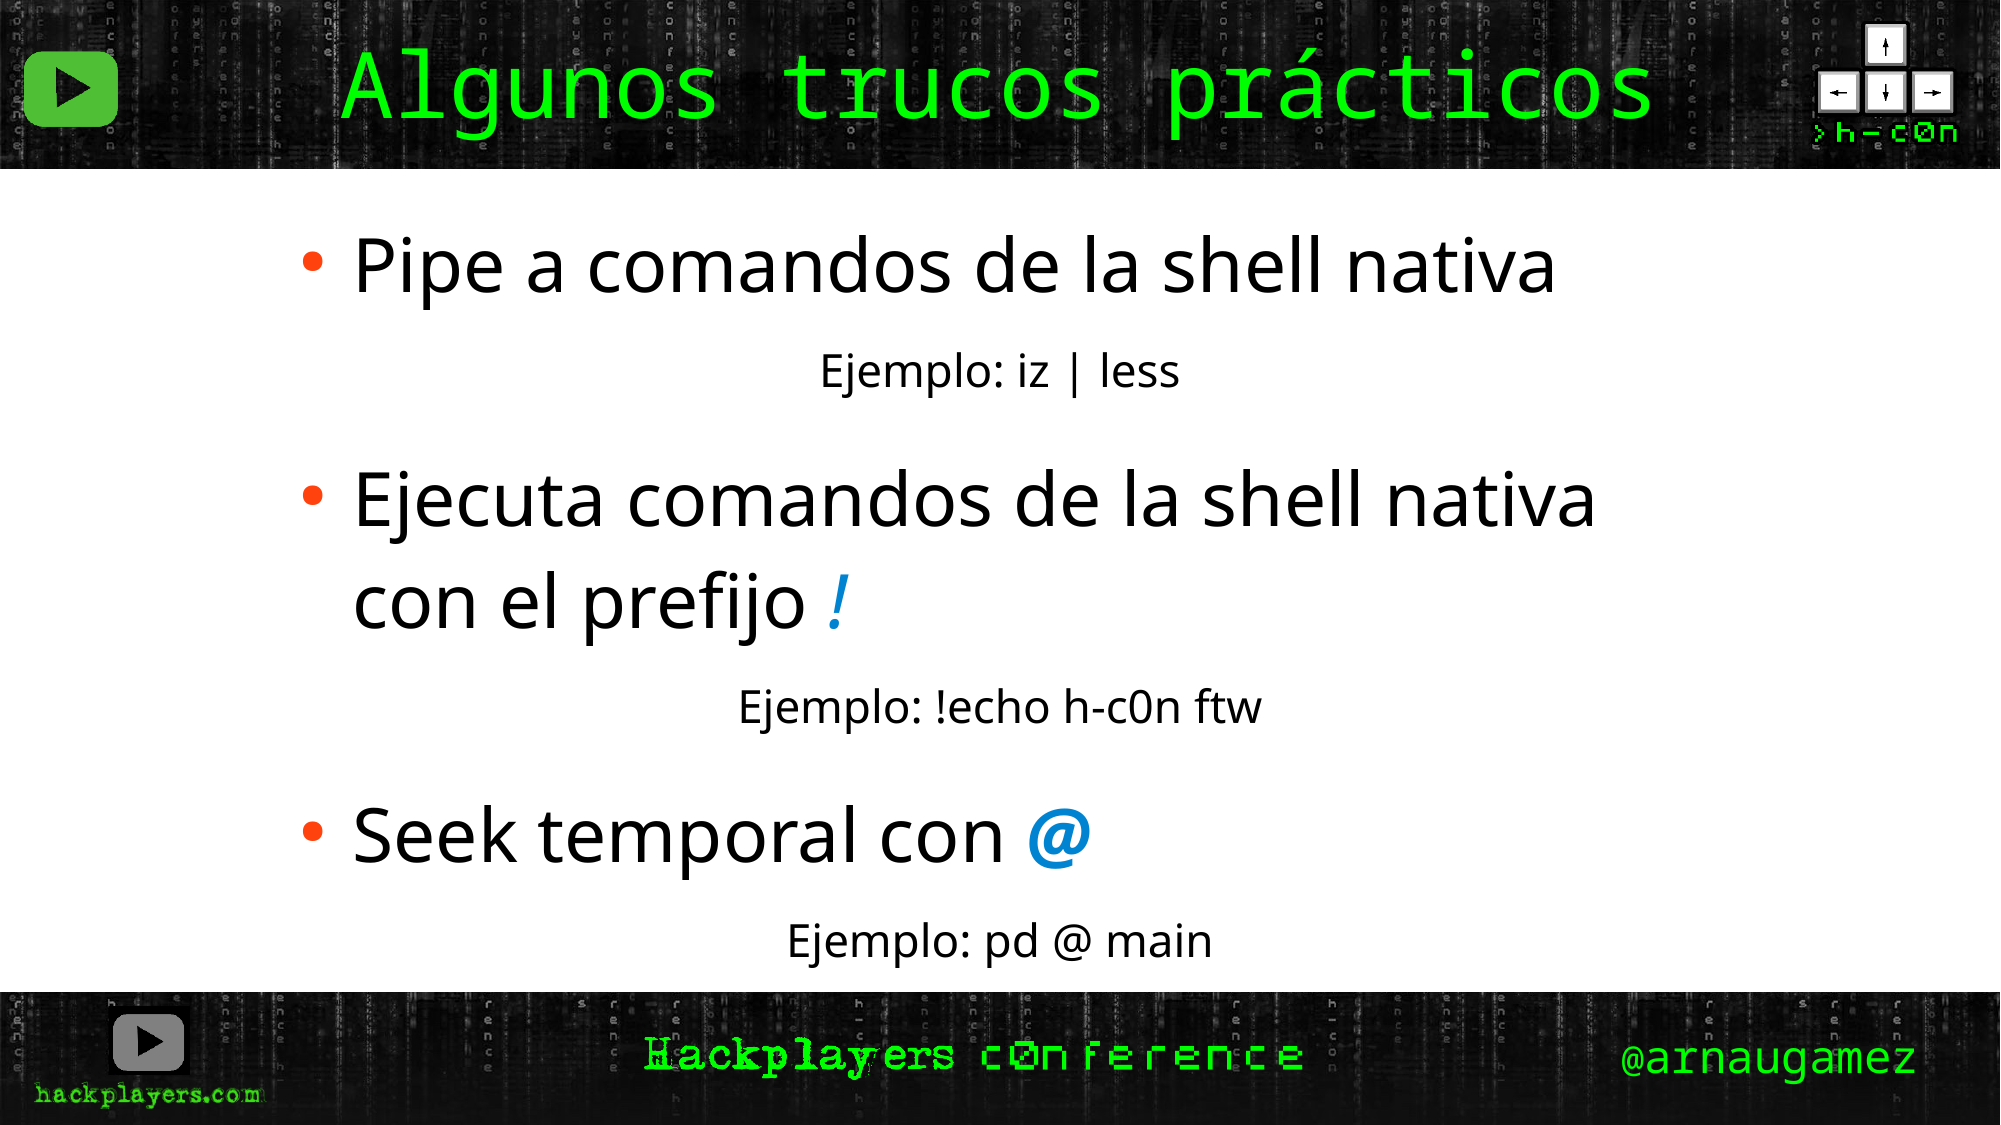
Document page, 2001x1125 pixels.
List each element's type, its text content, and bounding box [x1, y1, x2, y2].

picture [0, 0, 2000, 169]
title Algunos trucos prácticos [256, 0, 1745, 166]
list Pipe a comandos de la shell nativa Ejemplo: iz | less Ejecuta comandos de la shell nativa con el prefijo ! Ejemplo: !echo h-c0n ftw Seek temporal con @ Ejemplo: pd @ main [281, 212, 1719, 913]
picture [0, 992, 2000, 1125]
